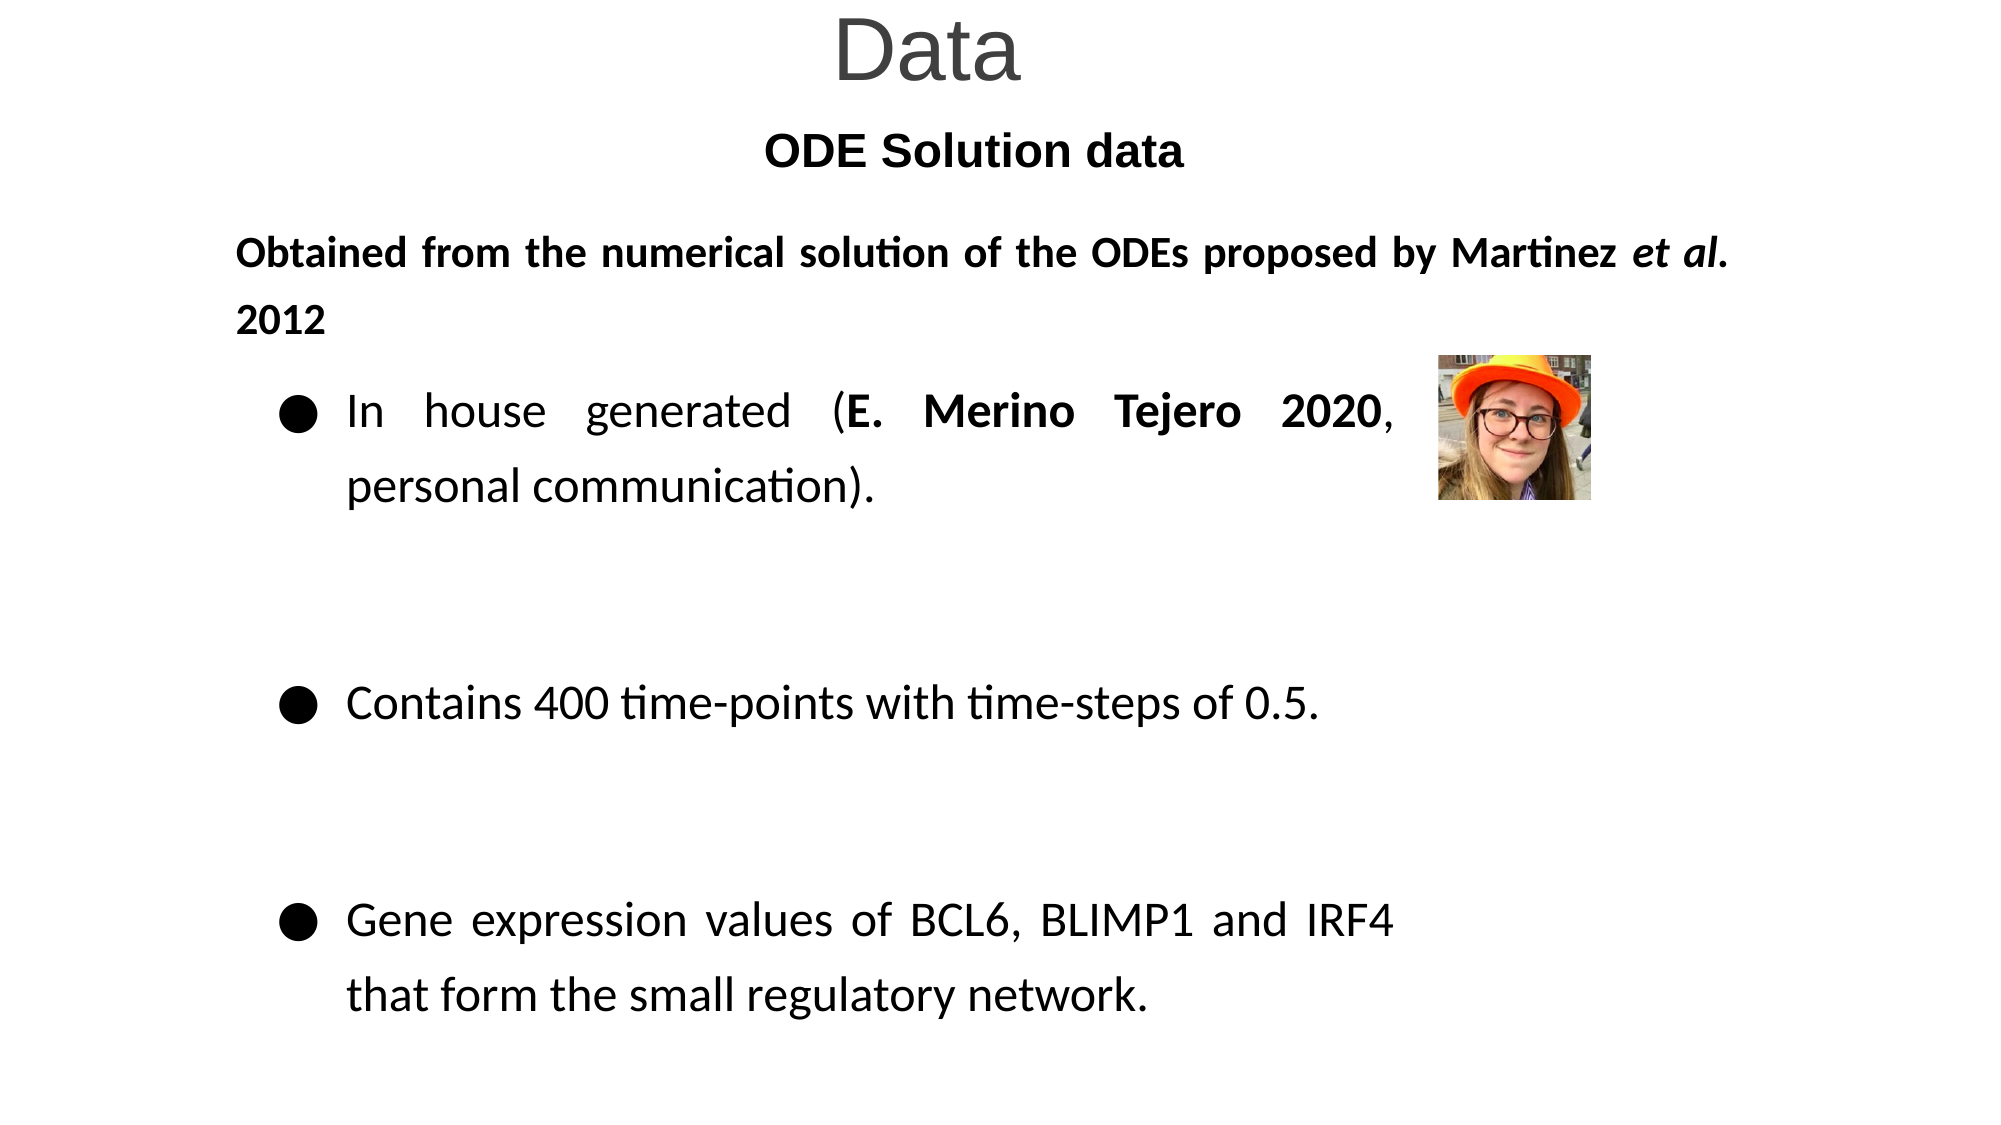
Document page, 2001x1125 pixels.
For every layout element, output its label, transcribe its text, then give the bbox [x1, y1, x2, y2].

text_box ODE Solution data [743, 91, 1222, 189]
text_box Obtained from the numerical solution of the ODEs proposed by Martinez et al. 2012 [215, 189, 1750, 472]
picture [1438, 355, 1591, 500]
text_box In house generated (E. Merino Tejero 2020, personal communication). Contains 400 time-points with time-steps of 0.5. Gene expression values of BCL6, BLIMP1 and IRF4 that form the small regulatory network. [231, 355, 1410, 1057]
text_box Data [812, 0, 1048, 91]
